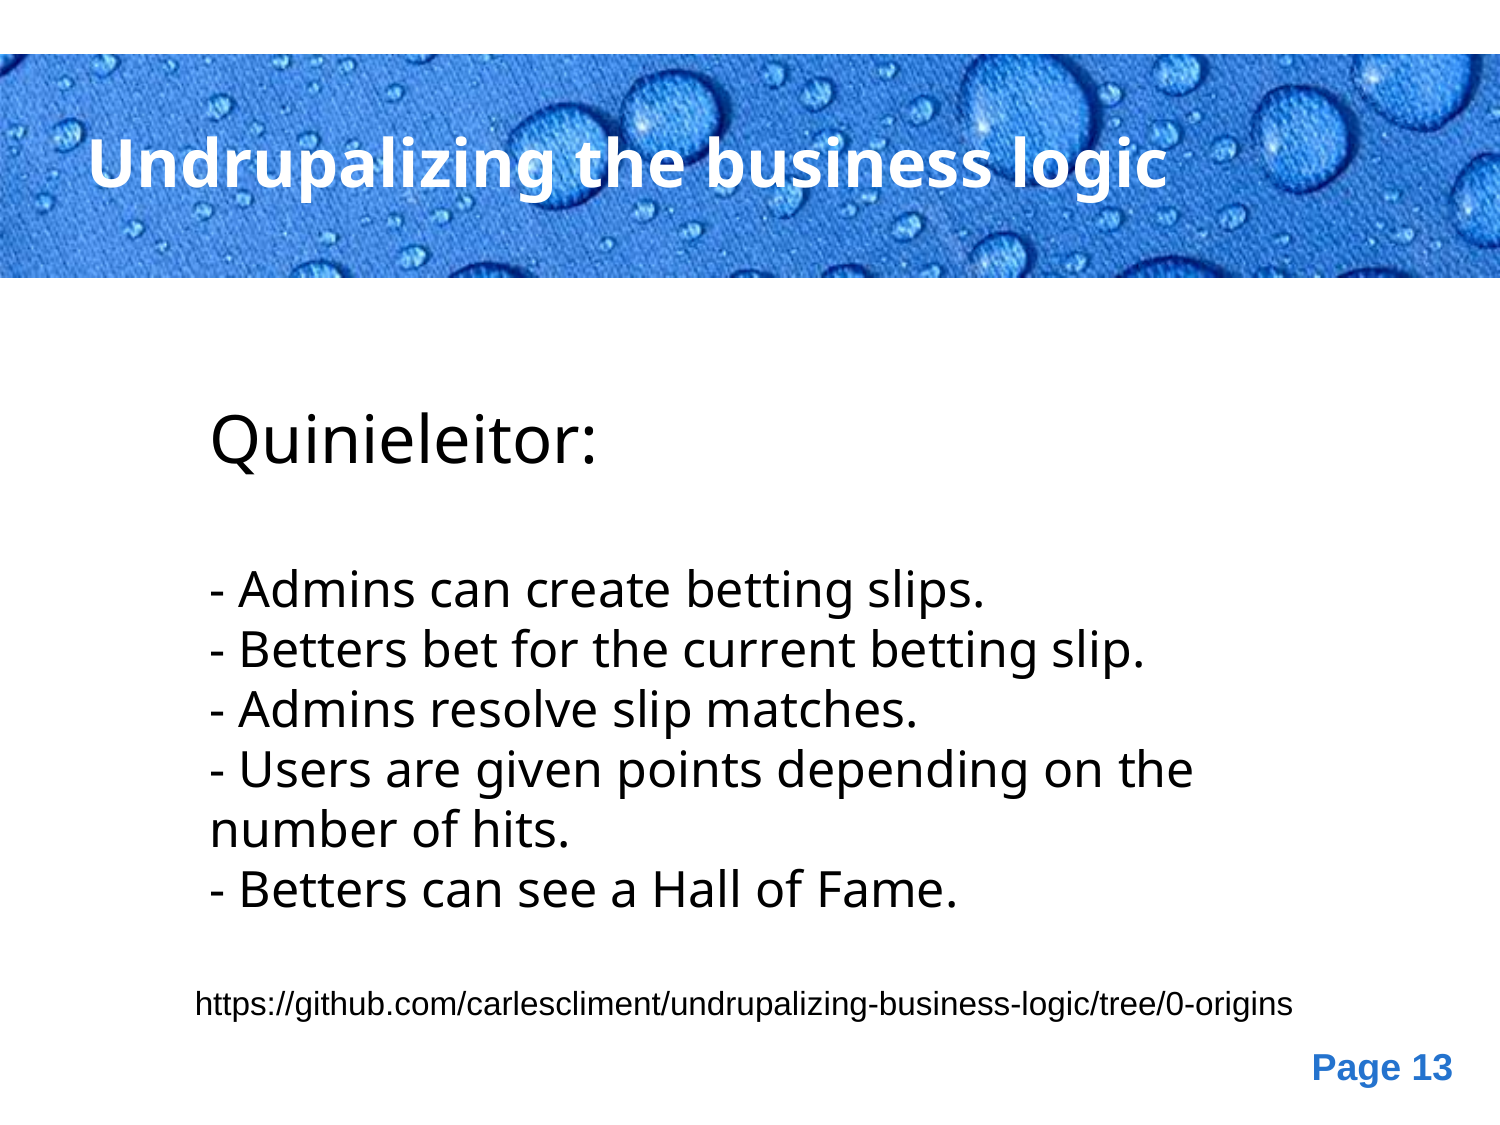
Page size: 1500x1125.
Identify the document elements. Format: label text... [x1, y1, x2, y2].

picture [0, 54, 1500, 278]
text_box Quinieleitor: - Admins can create betting slips. - Betters bet for the current betting slip. - Admins resolve slip matches. - Users are given points depending on the number of hits. - Betters can see a Hall of Fame. [195, 389, 1294, 565]
text_box https://github.com/carlescliment/undrupalizing-business-logic/tree/0-origins [180, 975, 1321, 1030]
text_box Undrupalizing the business logic [71, 112, 1185, 209]
